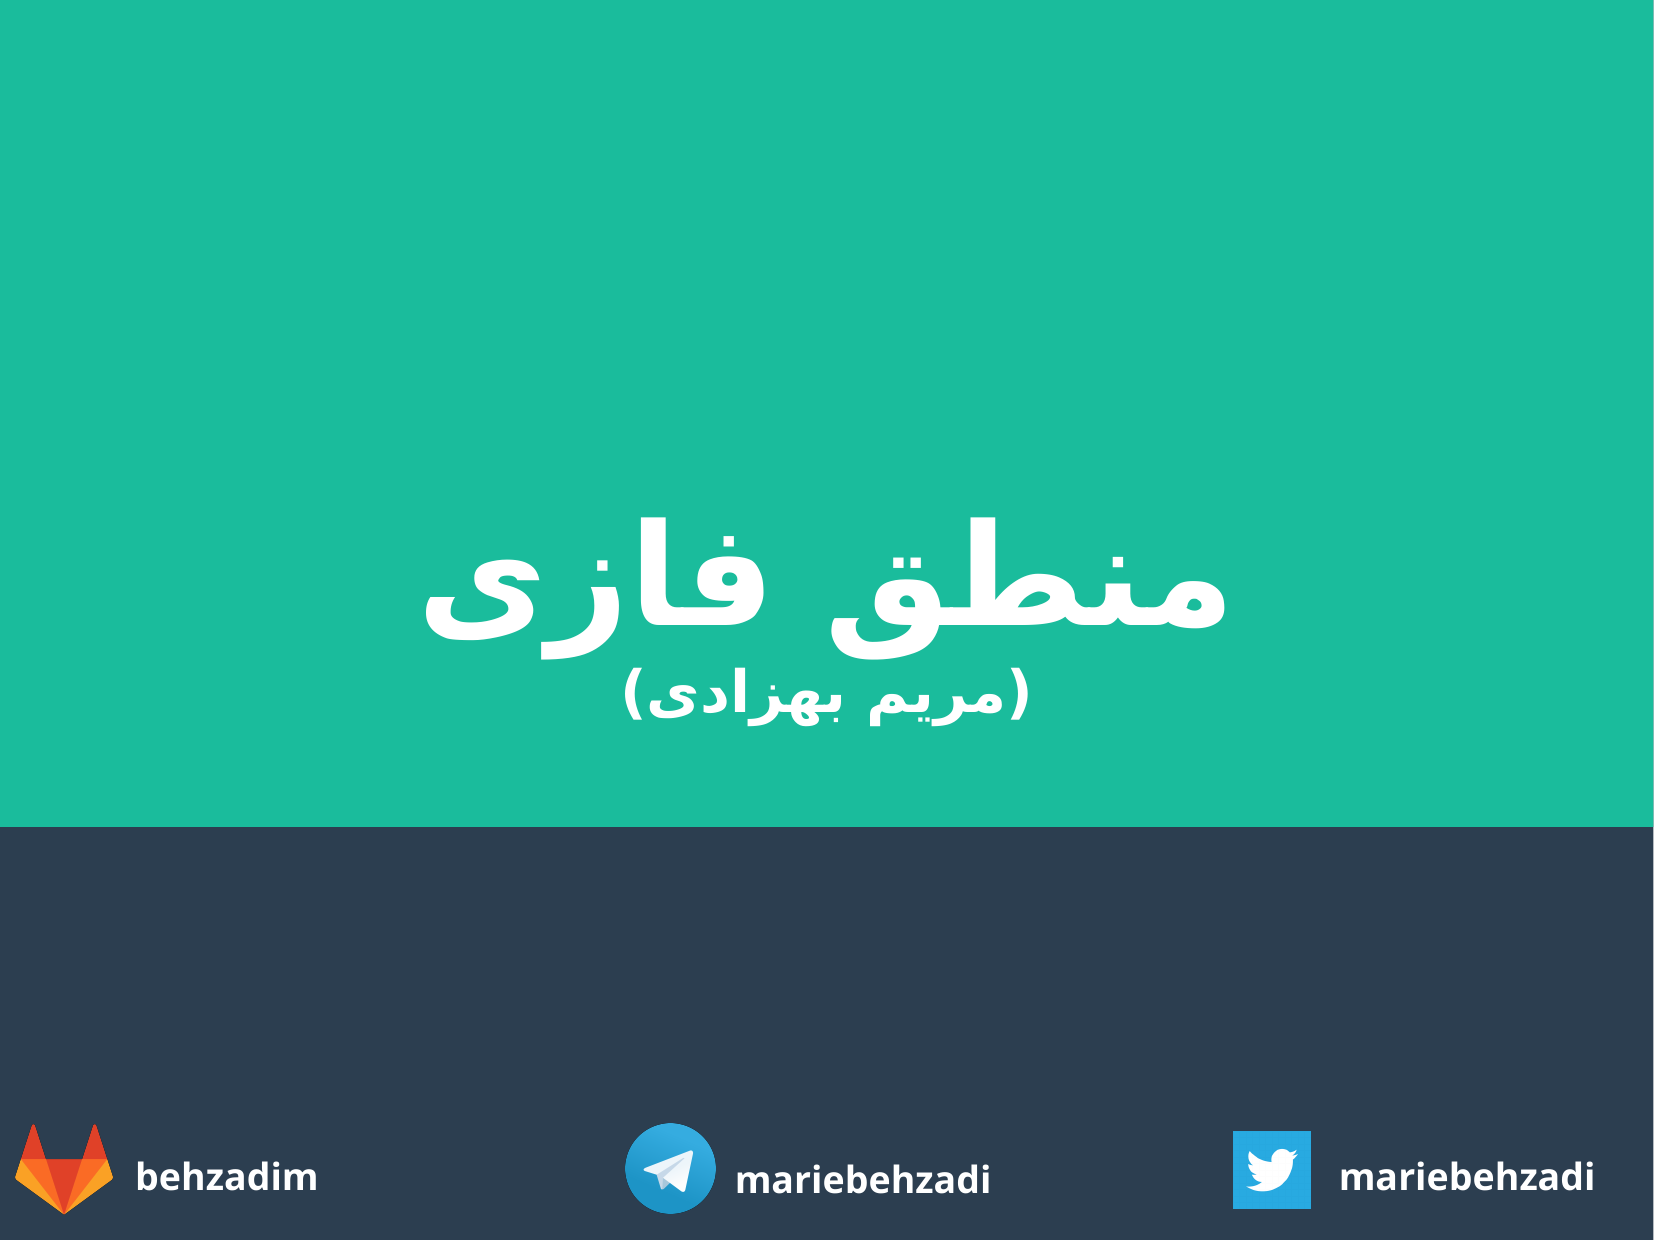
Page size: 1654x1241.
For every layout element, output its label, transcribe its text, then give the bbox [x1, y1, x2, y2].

text_box mariebehzadi [1323, 1143, 1654, 1202]
picture [15, 1124, 113, 1216]
title منطق فازی (مریم بهزادی) [59, 493, 1595, 785]
text_box mariebehzadi [720, 1145, 1201, 1205]
text_box behzadim [120, 1143, 466, 1202]
picture [625, 1123, 716, 1214]
picture [1233, 1131, 1311, 1209]
